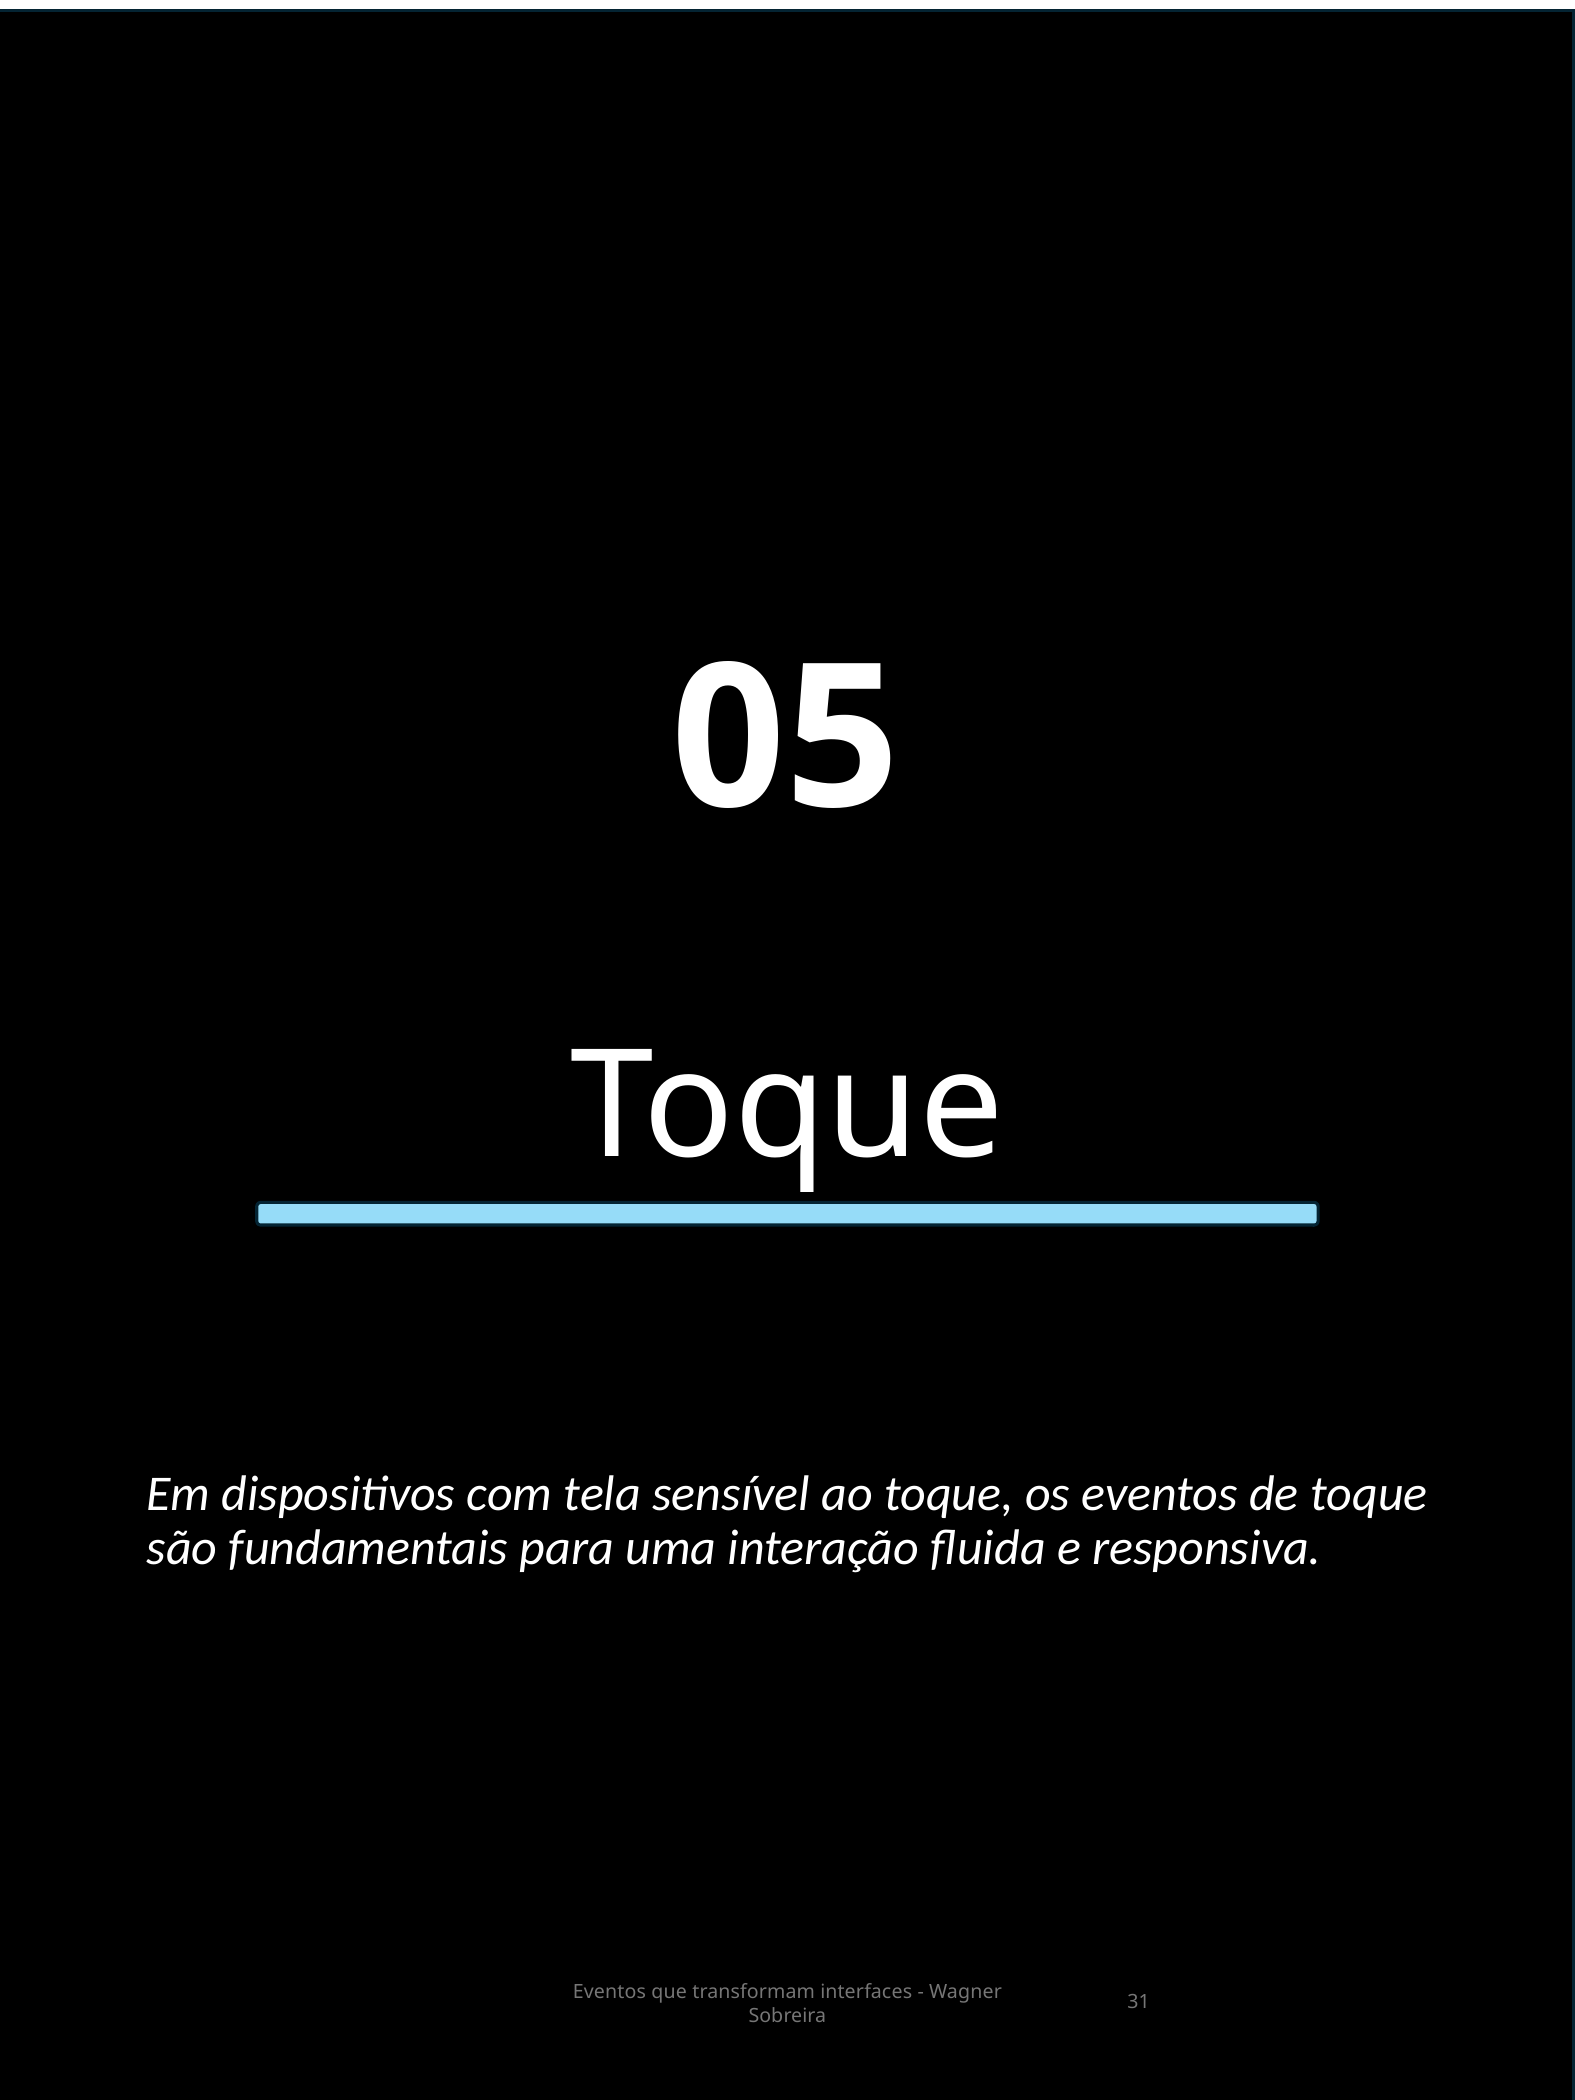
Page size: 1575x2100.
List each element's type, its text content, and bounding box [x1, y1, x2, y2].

text_box 05 [398, 598, 1173, 857]
slide_number 31 [1112, 1946, 1467, 2059]
text_box Toque [400, 999, 1175, 1197]
text_box Em dispositivos com tela sensível ao toque, os eventos de toque são fundamentais para uma interação fluida e responsiva. [131, 1459, 1496, 1884]
text_box [0, 10, 1574, 2100]
footer Eventos que transformam interfaces - Wagner Sobreira [521, 1946, 1054, 2059]
